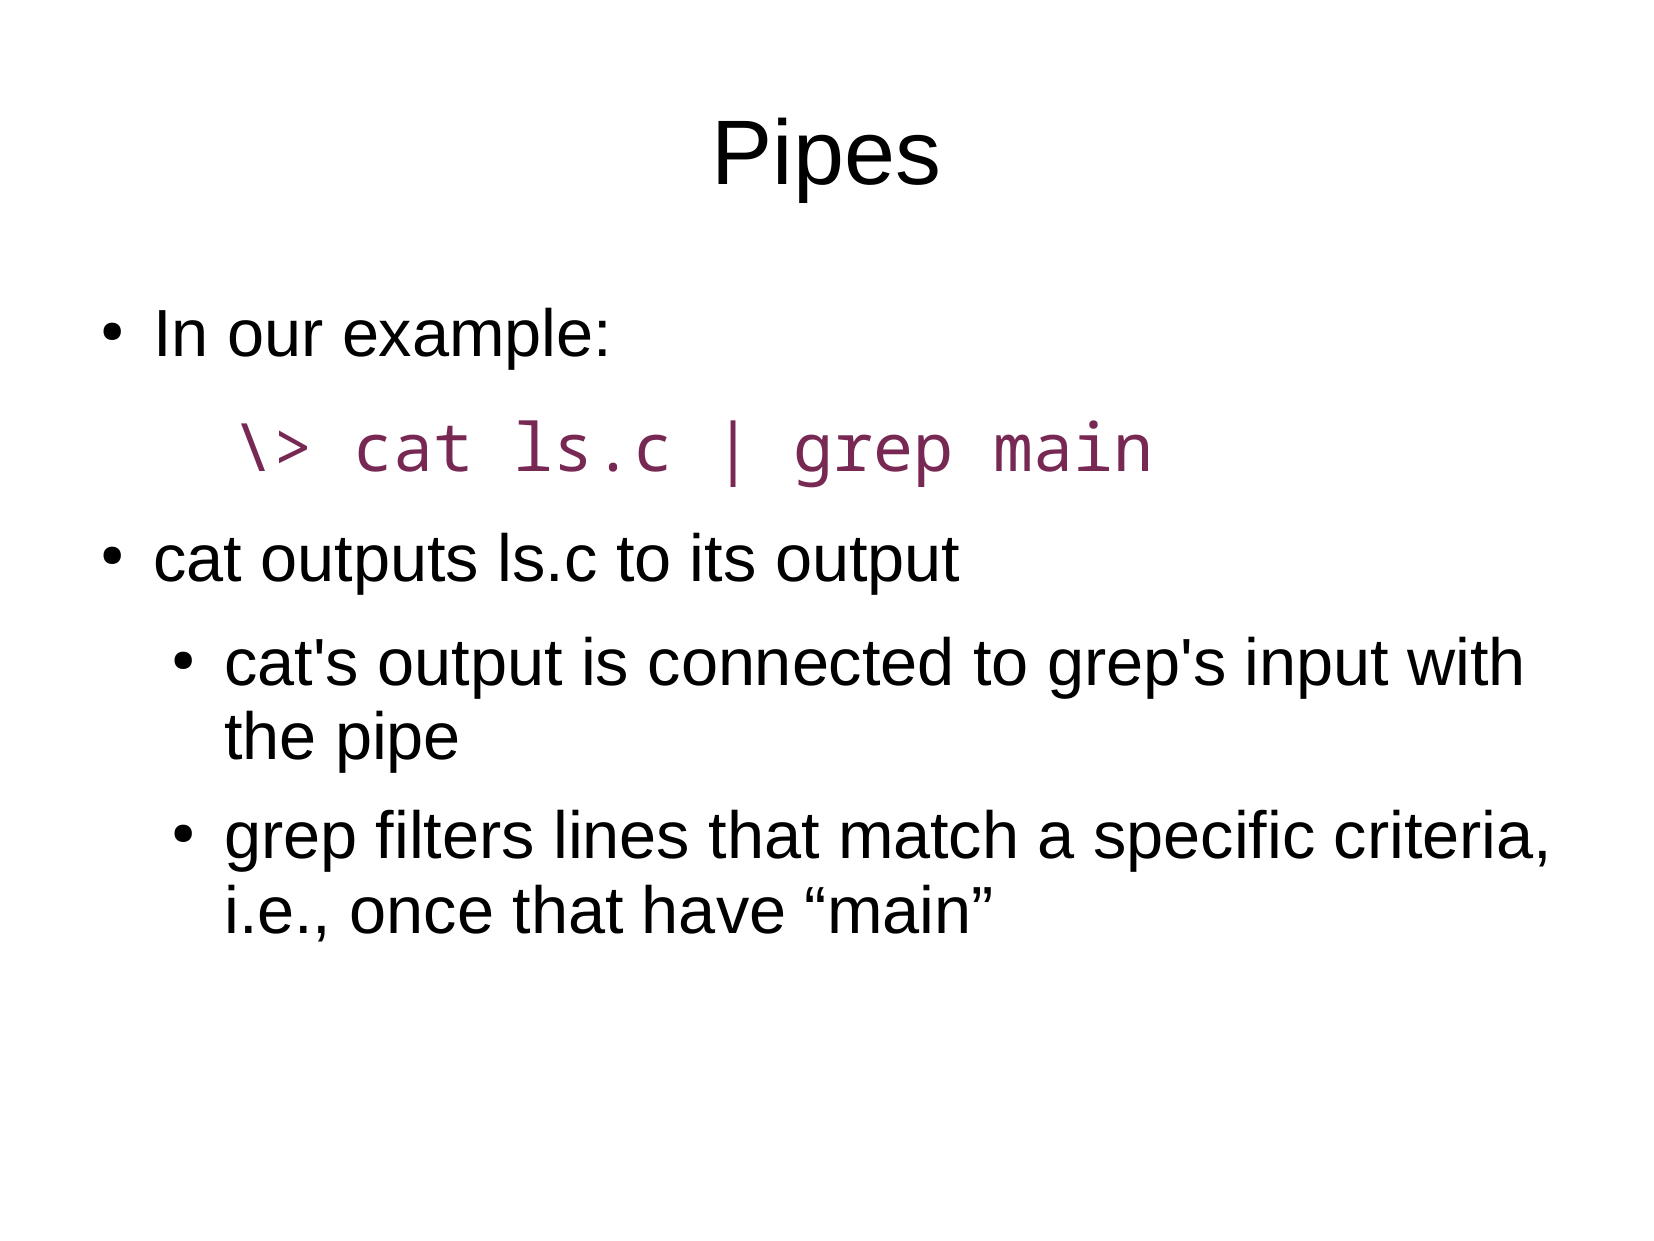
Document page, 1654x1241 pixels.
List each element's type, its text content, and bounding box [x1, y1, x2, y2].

list In our example: \> cat ls.c | grep main cat outputs ls.c to its output cat's output is connected to grep's input with the pipe grep filters lines that match a specific criteria, i.e., once that have “main” [82, 296, 1571, 1206]
title Pipes [82, 49, 1571, 257]
